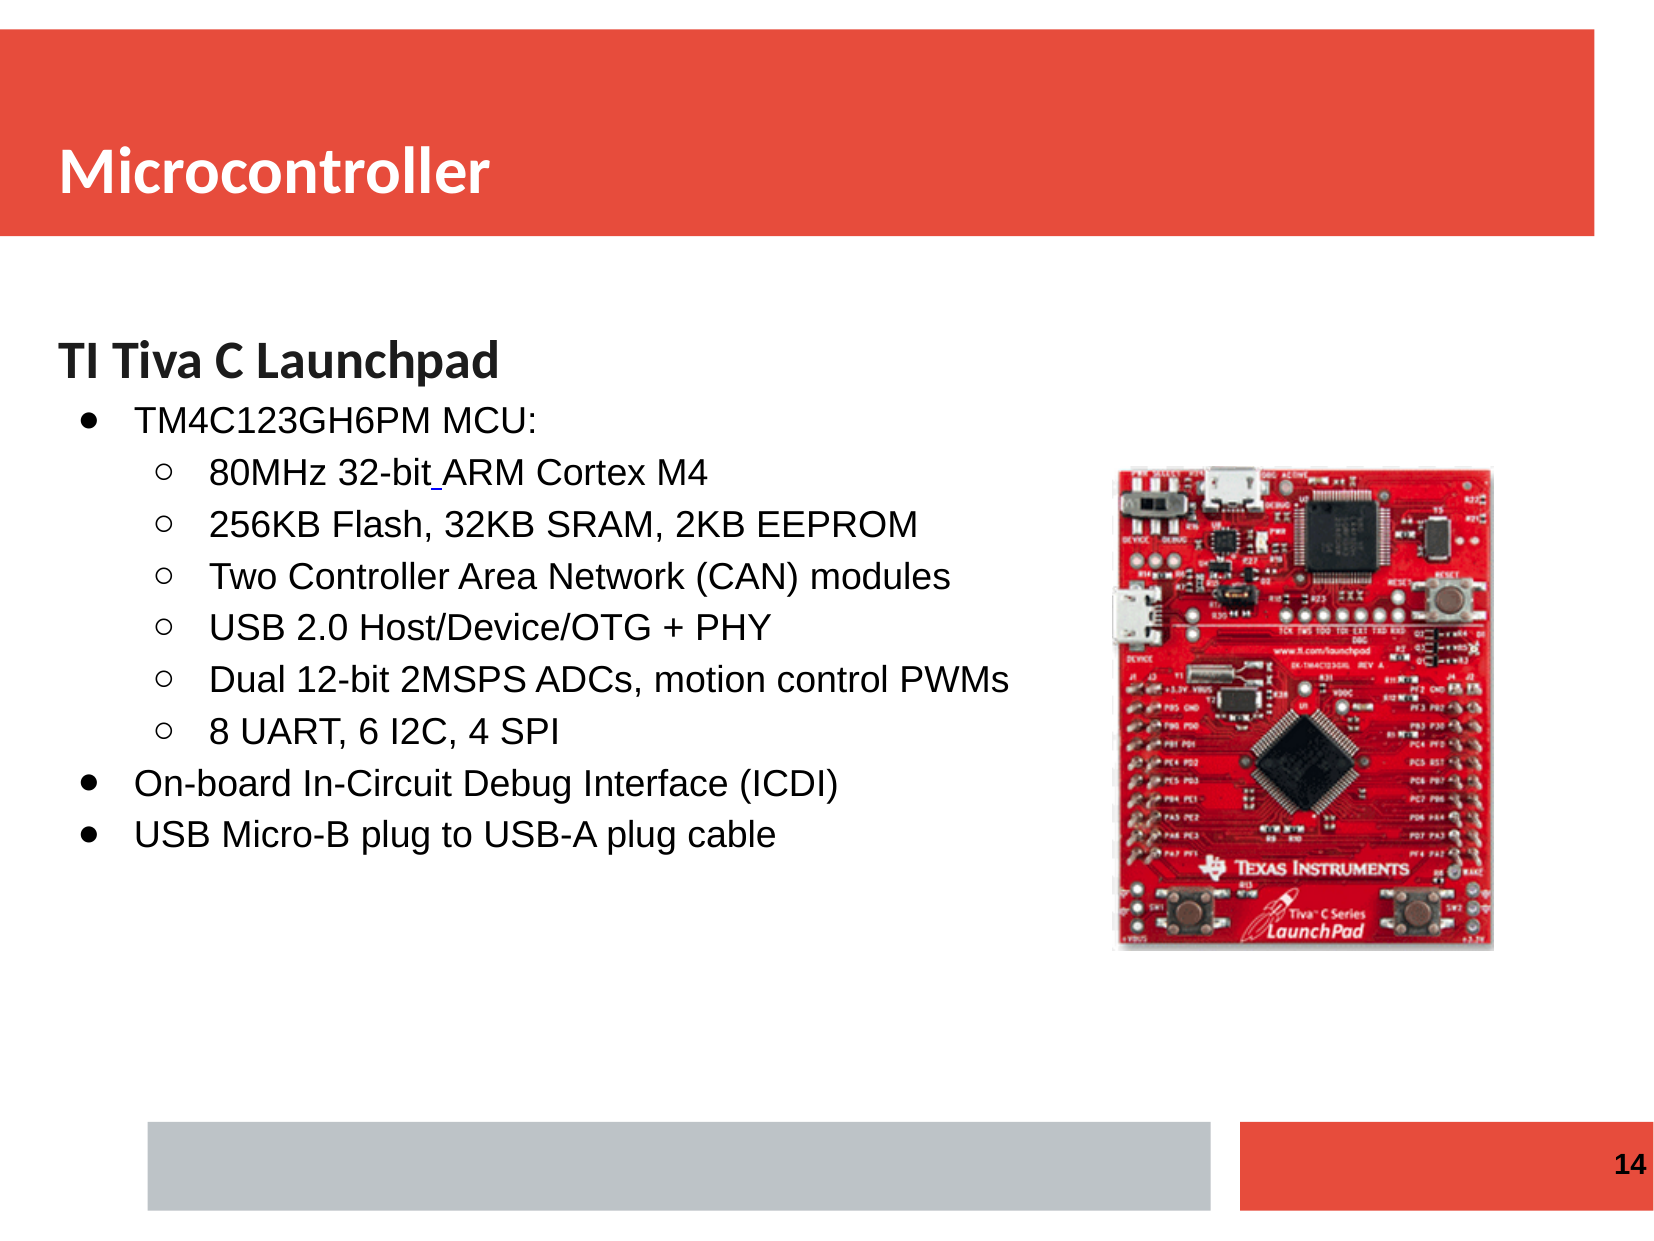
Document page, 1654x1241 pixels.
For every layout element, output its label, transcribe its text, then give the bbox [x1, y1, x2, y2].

slide_number <number> [1547, 1145, 1647, 1241]
text_box TI Tiva C Launchpad TM4C123GH6PM MCU: 80MHz 32-bit ARM Cortex M4 256KB Flash, 32KB SRAM, 2KB EEPROM Two Controller Area Network (CAN) modules USB 2.0 Host/Device/OTG + PHY Dual 12-bit 2MSPS ADCs, motion control PWMs 8 UART, 6 I2C, 4 SPI On-board In-Circuit Debug Interface (ICDI) USB Micro-B plug to USB-A plug cable [58, 324, 1565, 1093]
text_box Microcontroller [58, 58, 1595, 207]
picture [1112, 466, 1494, 951]
